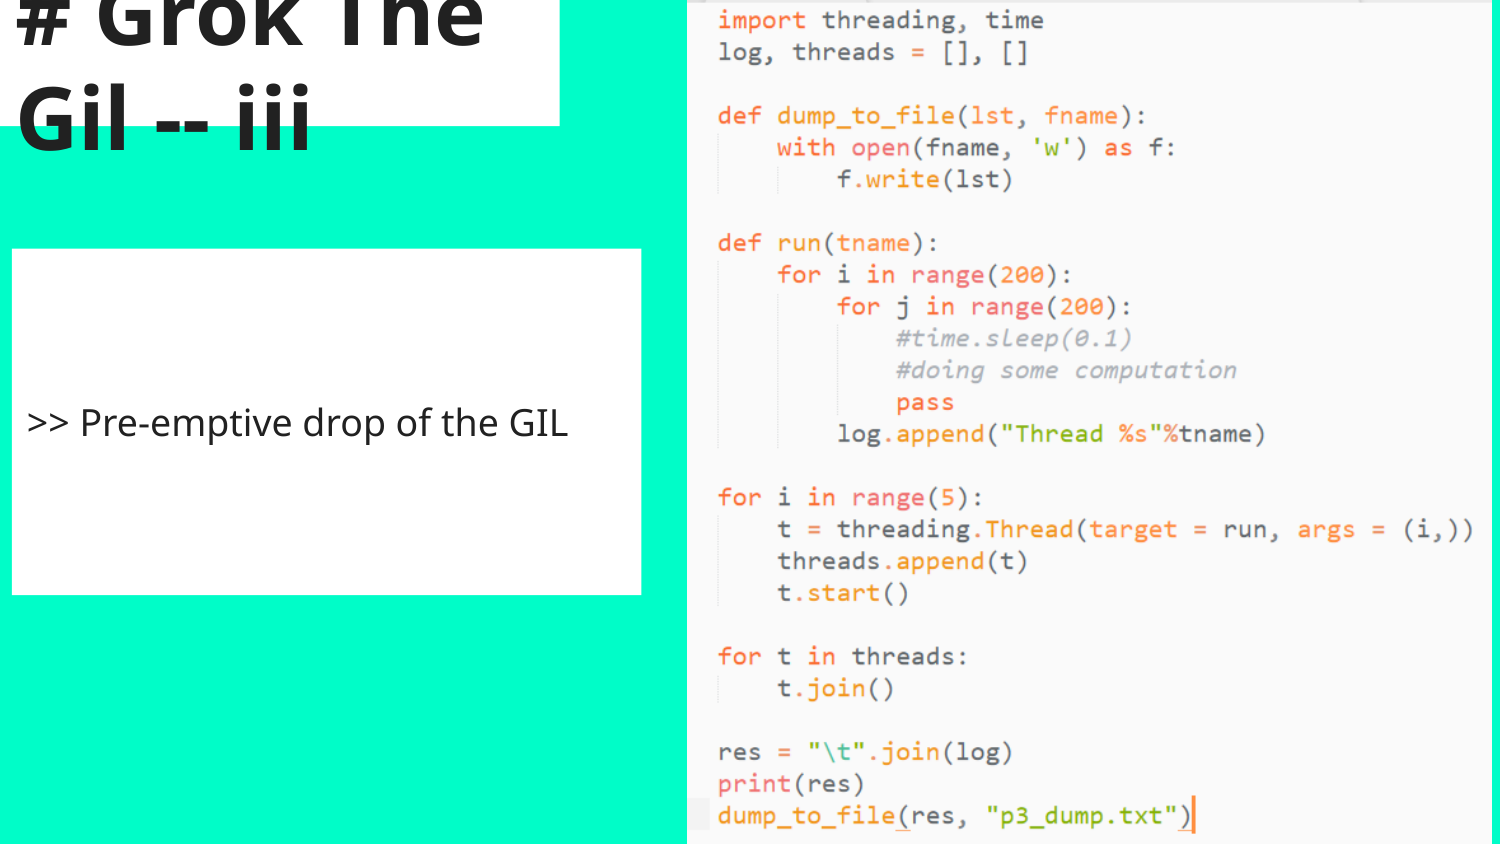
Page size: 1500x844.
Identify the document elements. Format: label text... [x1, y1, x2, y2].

title >> Pre-emptive drop of the GIL [11, 248, 642, 596]
picture [687, 0, 1492, 844]
title # Grok The Gil -- iii [0, 0, 560, 127]
